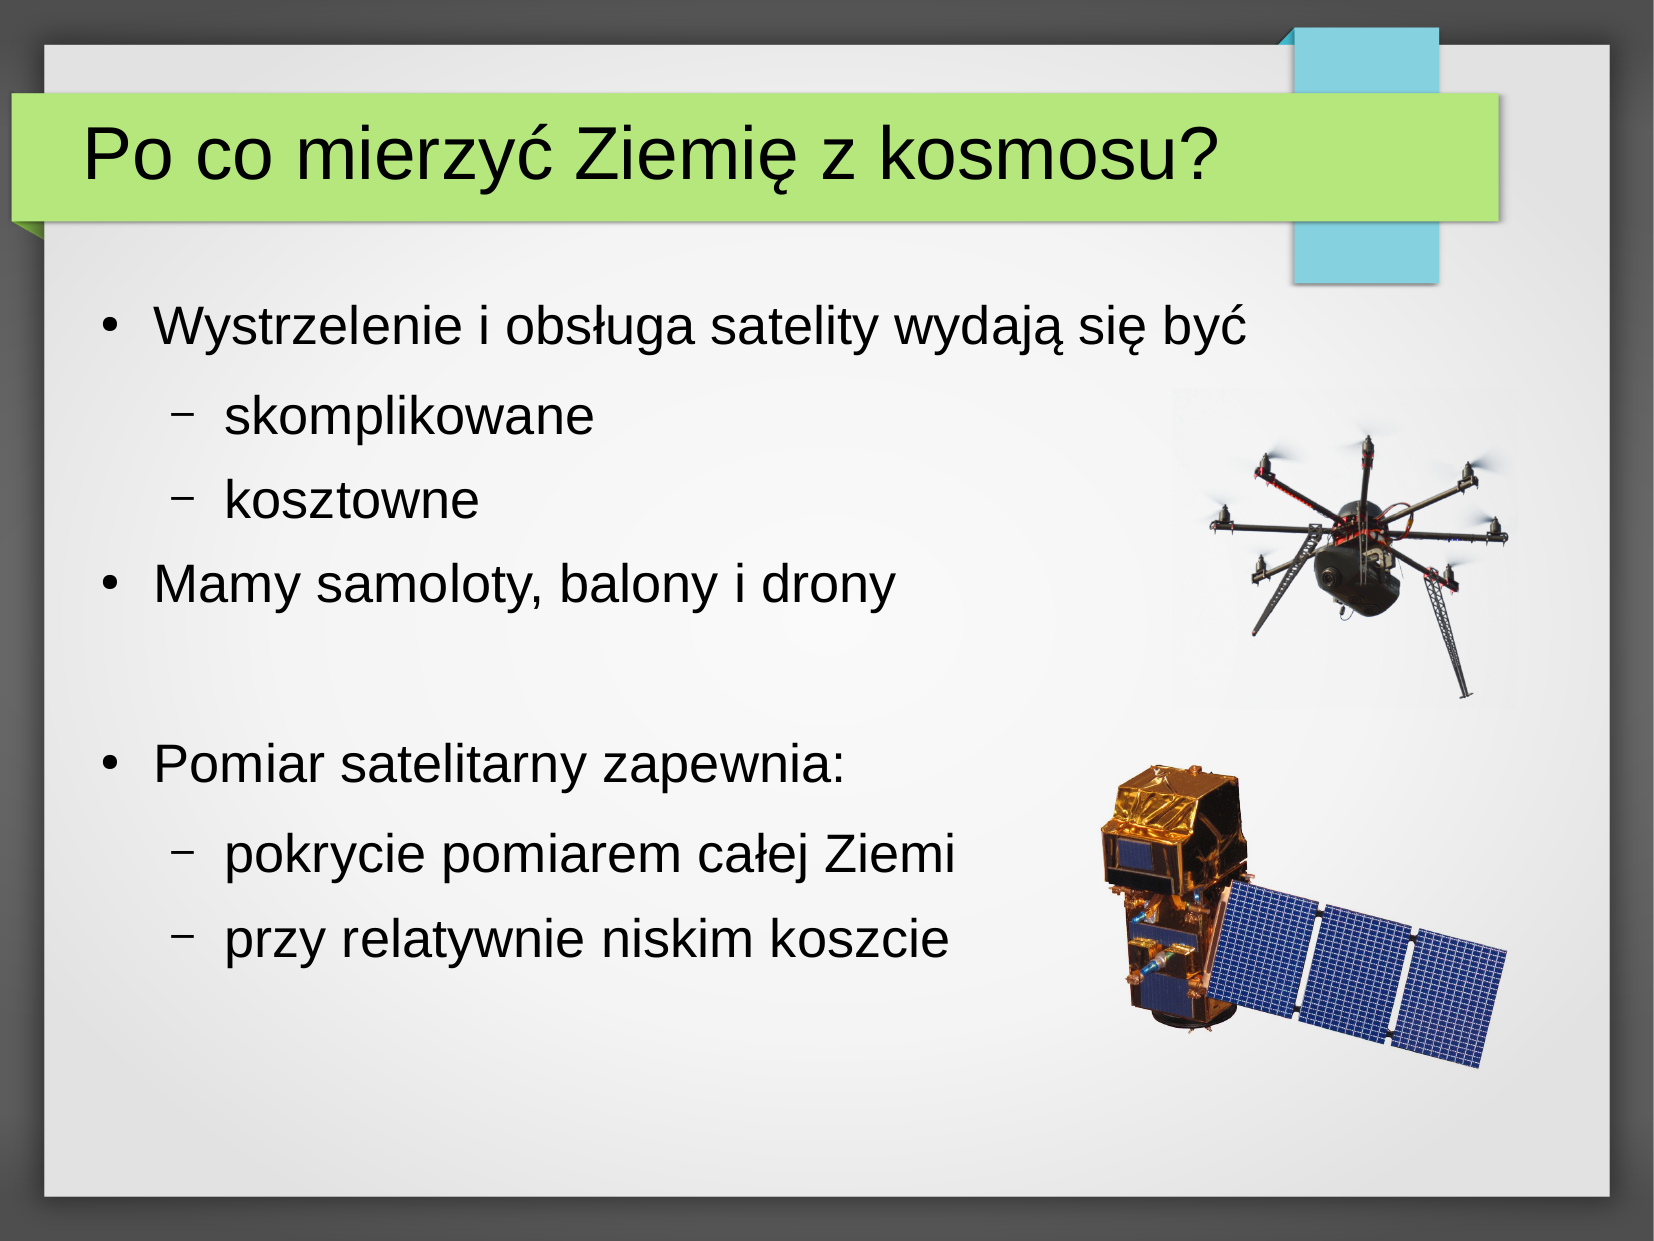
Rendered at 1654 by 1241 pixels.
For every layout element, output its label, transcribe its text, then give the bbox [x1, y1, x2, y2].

list Wystrzelenie i obsługa satelity wydają się być skomplikowane kosztowne Mamy samoloty, balony i drony Pomiar satelitarny zapewnia: pokrycie pomiarem całej Ziemi przy relatywnie niskim koszcie [82, 295, 1571, 1015]
title Po co mierzyć Ziemię z kosmosu? [82, 94, 1264, 213]
picture [0, 0, 1654, 1241]
